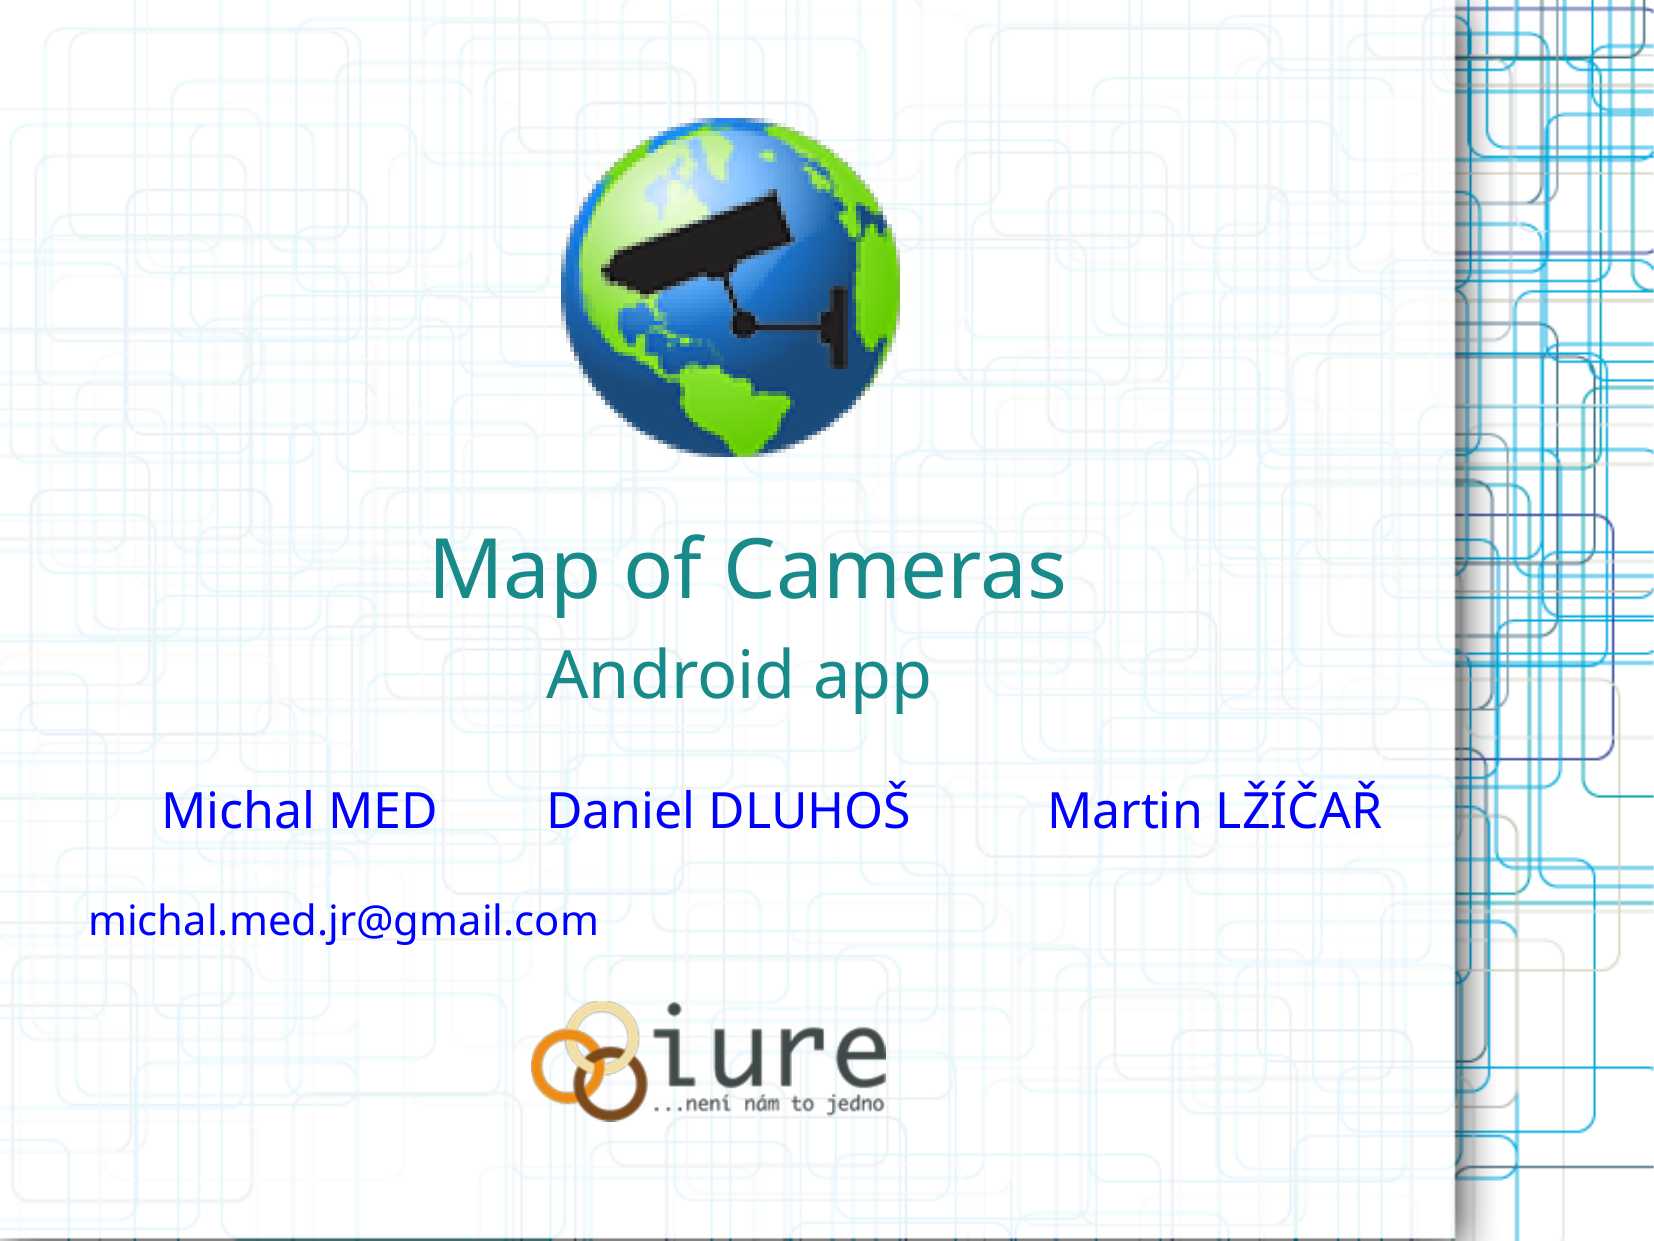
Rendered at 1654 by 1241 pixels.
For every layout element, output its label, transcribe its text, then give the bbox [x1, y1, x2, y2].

text_box Android app [531, 620, 936, 740]
text_box Map of Cameras [413, 501, 1055, 622]
picture [0, 0, 1654, 1241]
text_box michal.med.jr@gmail.com [73, 883, 591, 945]
text_box Daniel DLUHOŠ [531, 767, 913, 839]
text_box Martin LŽÍČAŘ [1032, 767, 1388, 857]
text_box Michal MED [146, 767, 443, 839]
